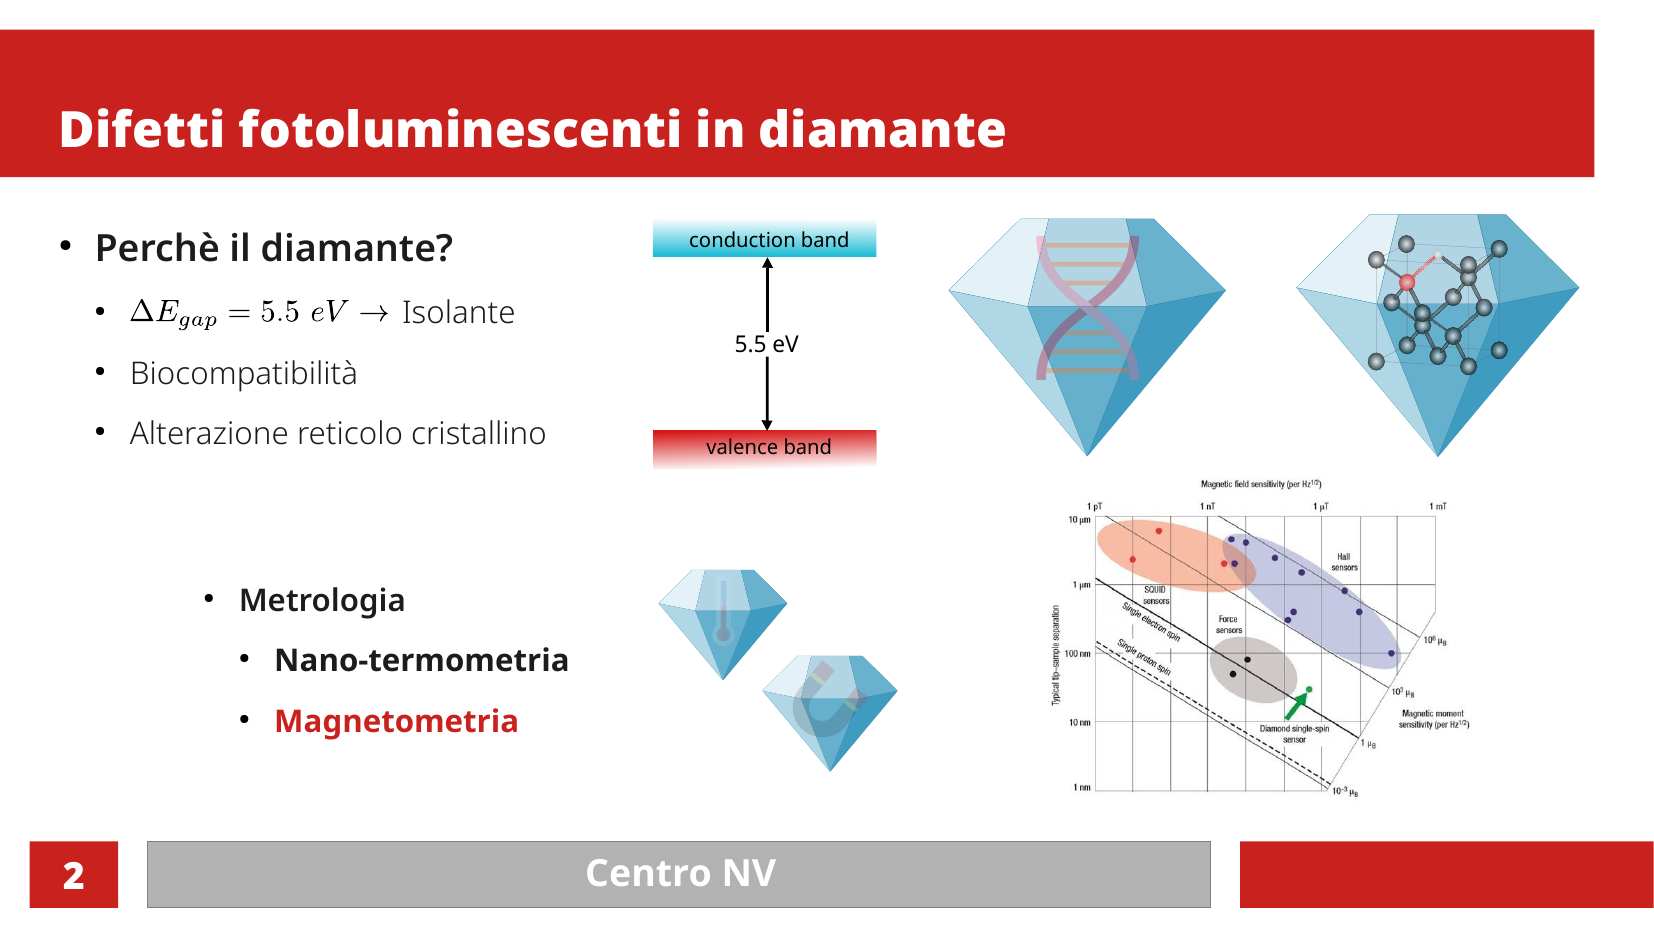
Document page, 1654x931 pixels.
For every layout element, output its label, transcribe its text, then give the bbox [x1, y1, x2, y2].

picture [1047, 209, 1592, 815]
text_box [130, 298, 388, 331]
picture [652, 567, 904, 775]
list Perchè il diamante? Isolante Biocompatibilità Alterazione reticolo cristallino [59, 221, 638, 497]
text_box Centro NV [155, 838, 1206, 905]
picture [936, 213, 1238, 462]
list Metrologia Nano-termometria Magnetometria [203, 522, 689, 797]
title Difetti fotoluminescenti in diamante [59, 44, 1595, 163]
picture [612, 173, 918, 479]
